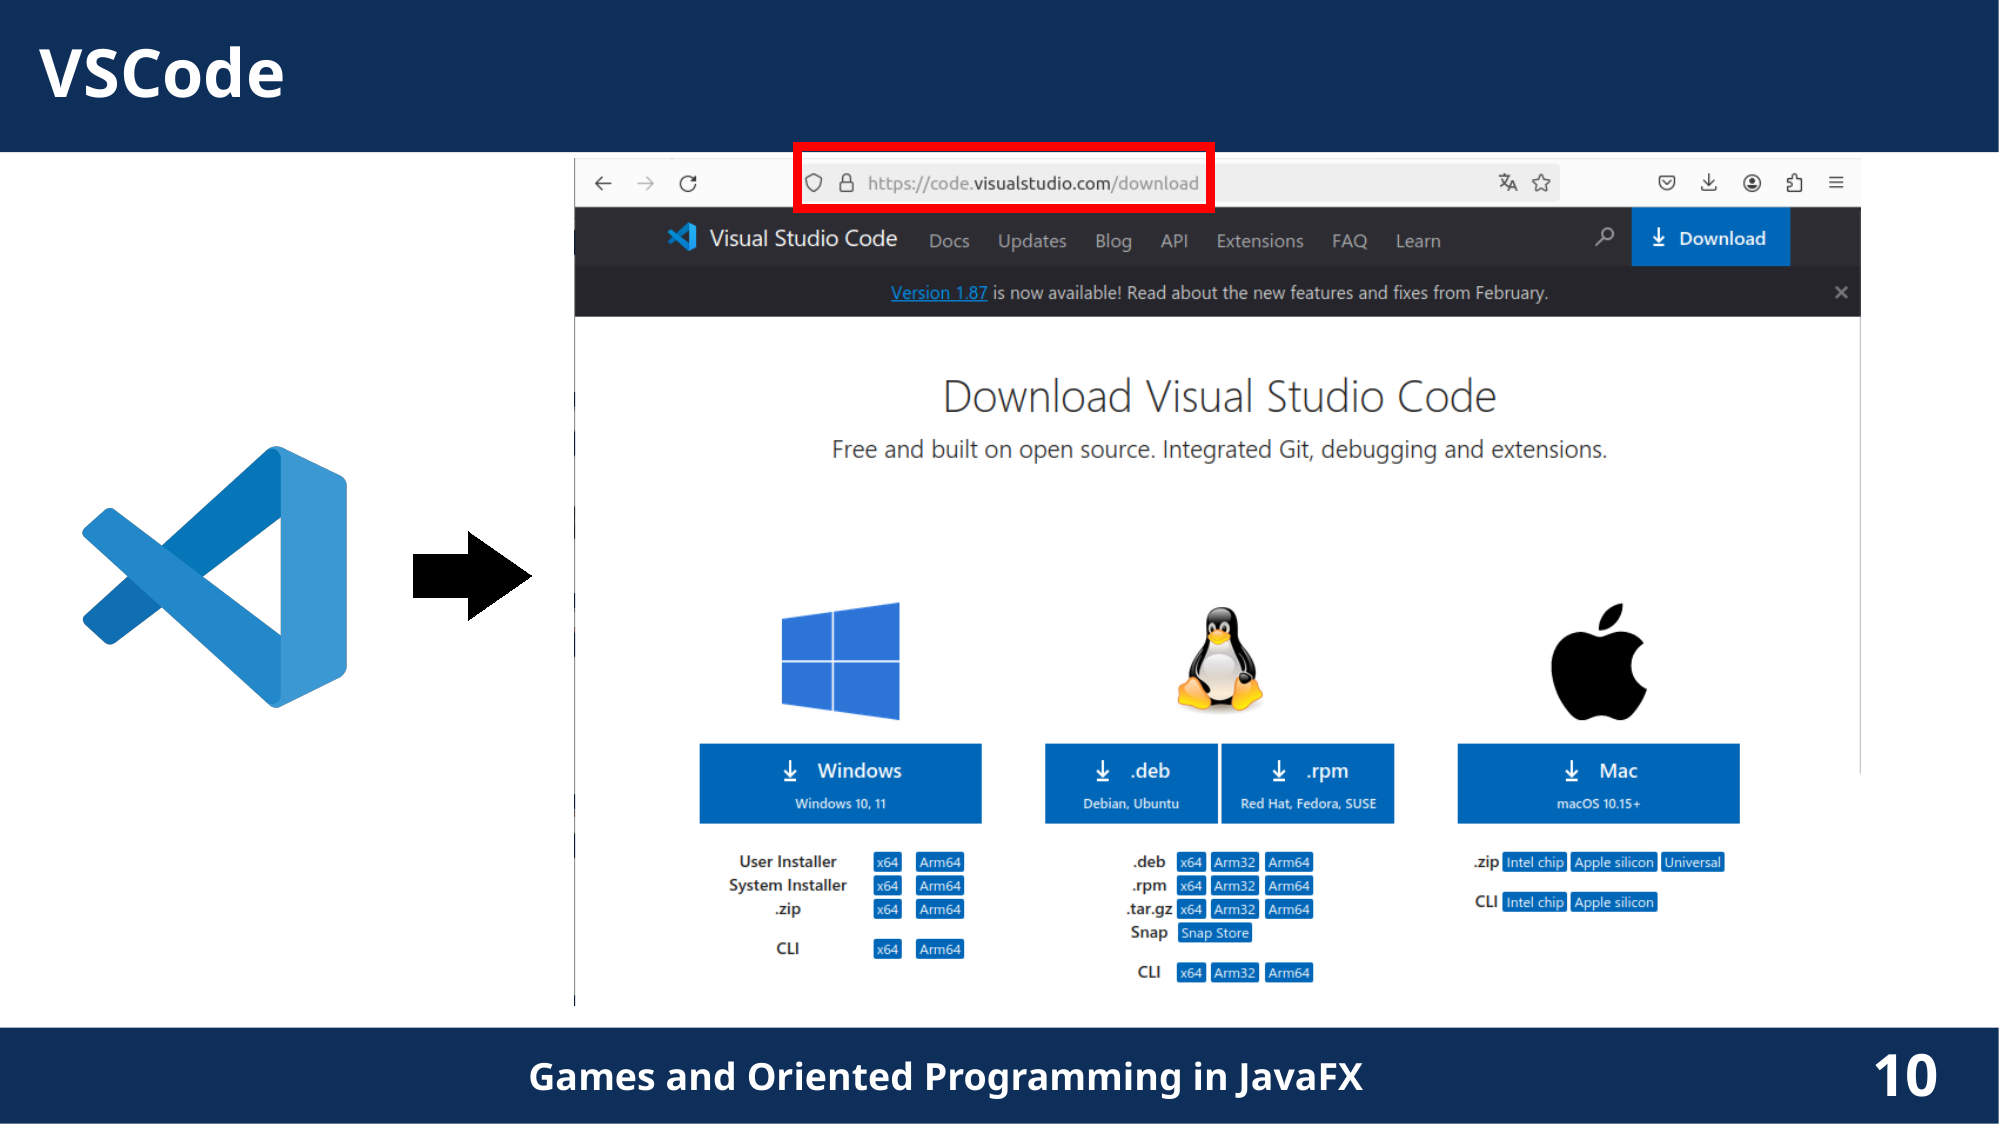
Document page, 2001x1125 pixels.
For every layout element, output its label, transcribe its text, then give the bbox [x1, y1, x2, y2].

picture [77, 442, 349, 709]
picture [574, 158, 1861, 1006]
picture [802, 158, 1206, 204]
text_box [413, 531, 532, 621]
text_box VSCode [25, 23, 1999, 119]
